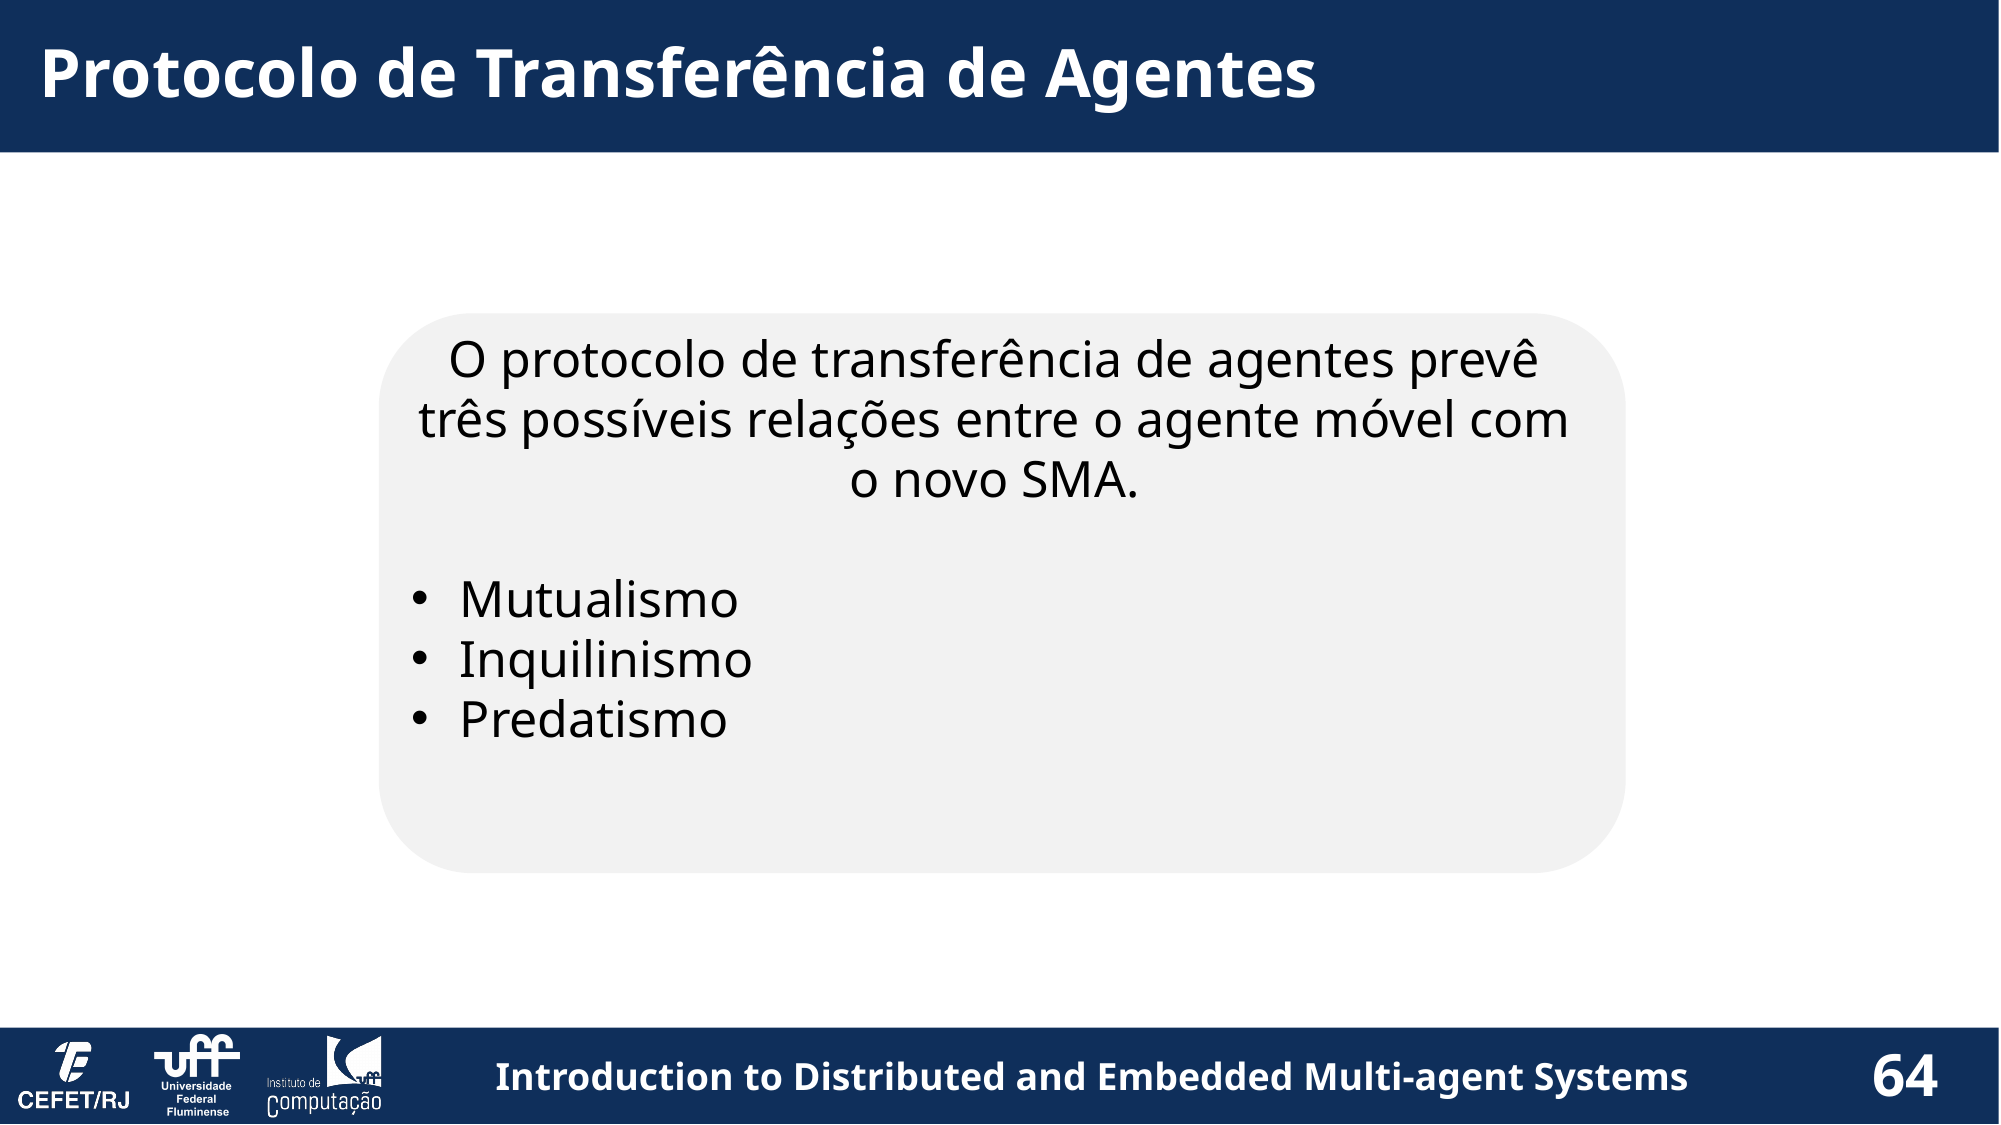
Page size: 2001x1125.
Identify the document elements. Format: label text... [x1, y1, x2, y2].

text_box Protocolo de Transferência de Agentes [25, 23, 1999, 119]
text_box [437, 313, 1567, 320]
text_box O protocolo de transferência de agentes prevê três possíveis relações entre o agente móvel com o novo SMA. Mutualismo Inquilinismo Predatismo [396, 320, 1593, 756]
text_box [378, 335, 1626, 874]
picture [153, 1033, 241, 1121]
picture [18, 1021, 129, 1125]
picture [265, 1033, 383, 1118]
